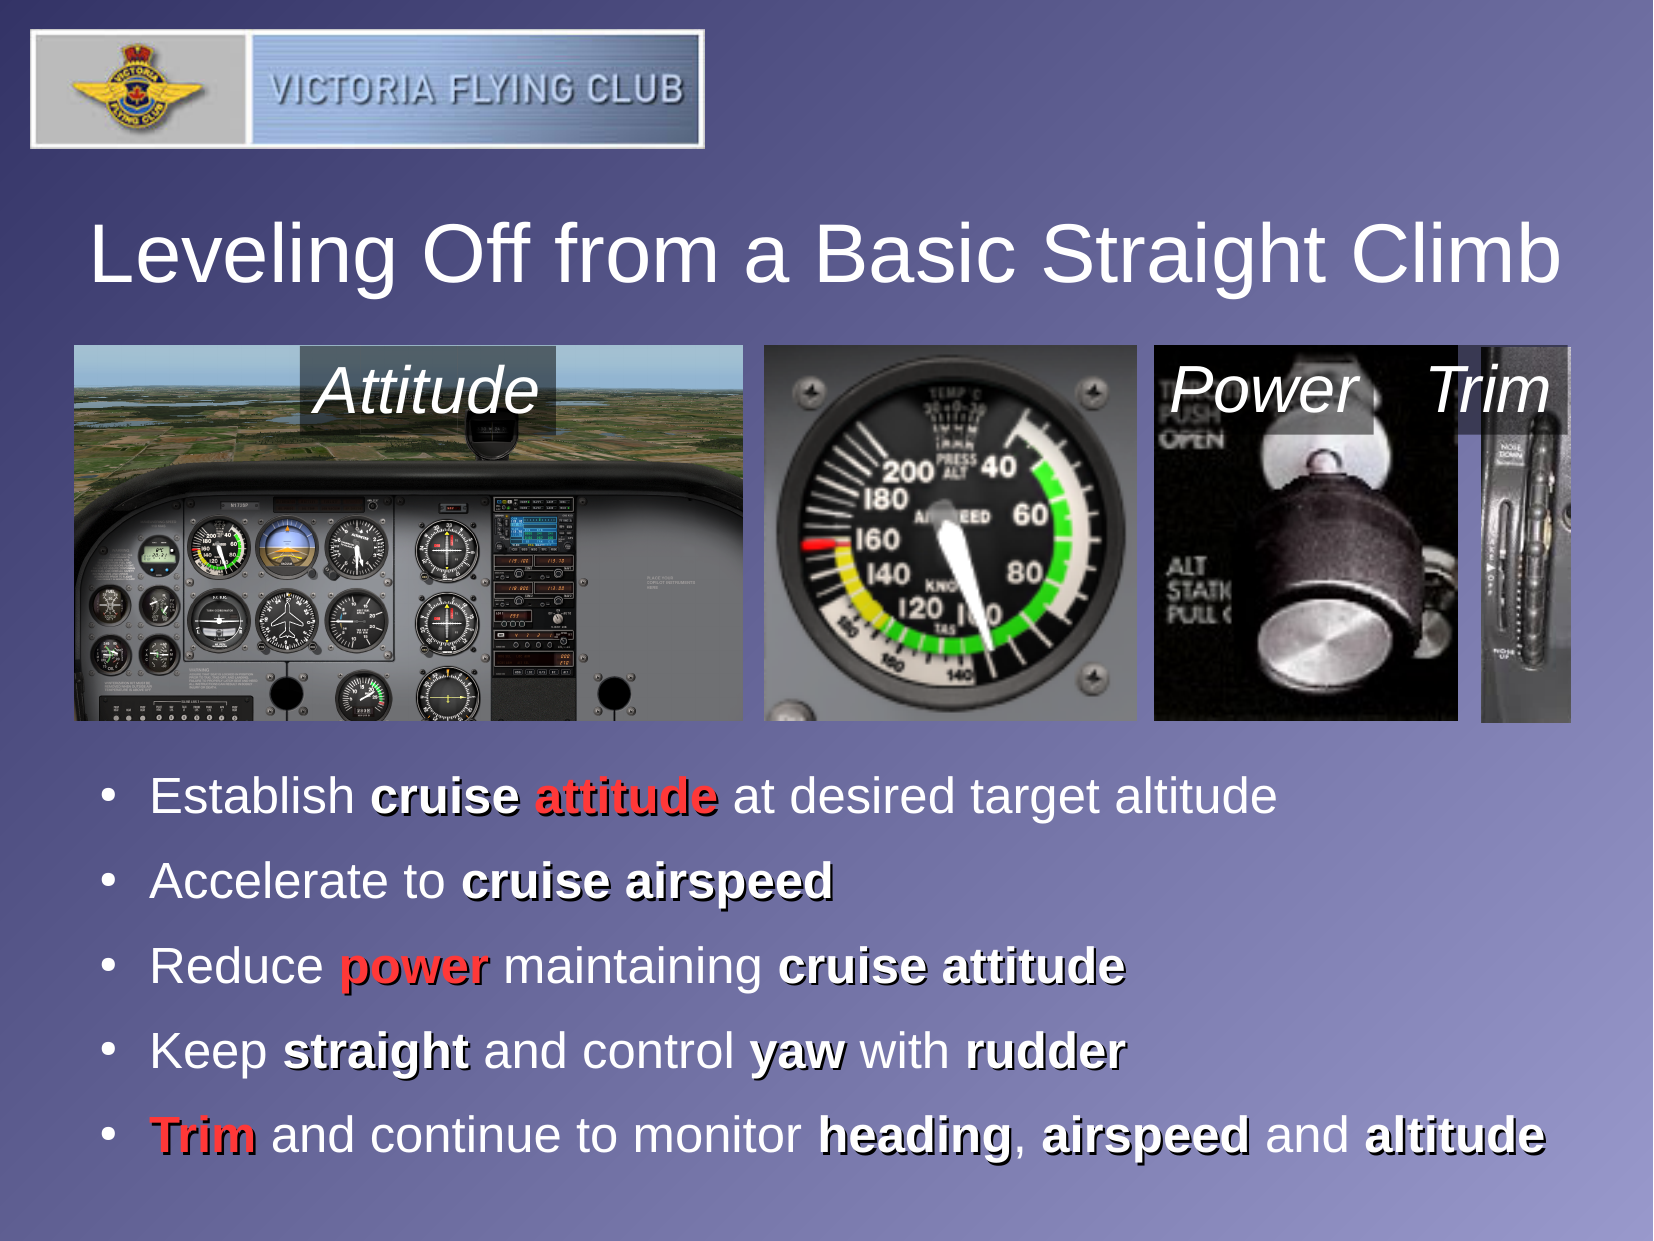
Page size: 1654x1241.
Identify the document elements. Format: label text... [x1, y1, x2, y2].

picture [1154, 345, 1458, 721]
text_box Trim [1409, 345, 1568, 435]
list Establish cruise attitude at desired target altitude Accelerate to cruise airspeed Reduce power maintaining cruise attitude Keep straight and control yaw with rudder Trim and continue to monitor heading, airspeed and altitude [82, 767, 1571, 1218]
title Leveling Off from a Basic Straight Climb [82, 150, 1571, 358]
text_box Attitude [299, 345, 556, 436]
picture [74, 345, 743, 721]
picture [1481, 347, 1571, 723]
text_box Power [1154, 345, 1374, 435]
picture [30, 29, 705, 149]
picture [764, 345, 1137, 721]
